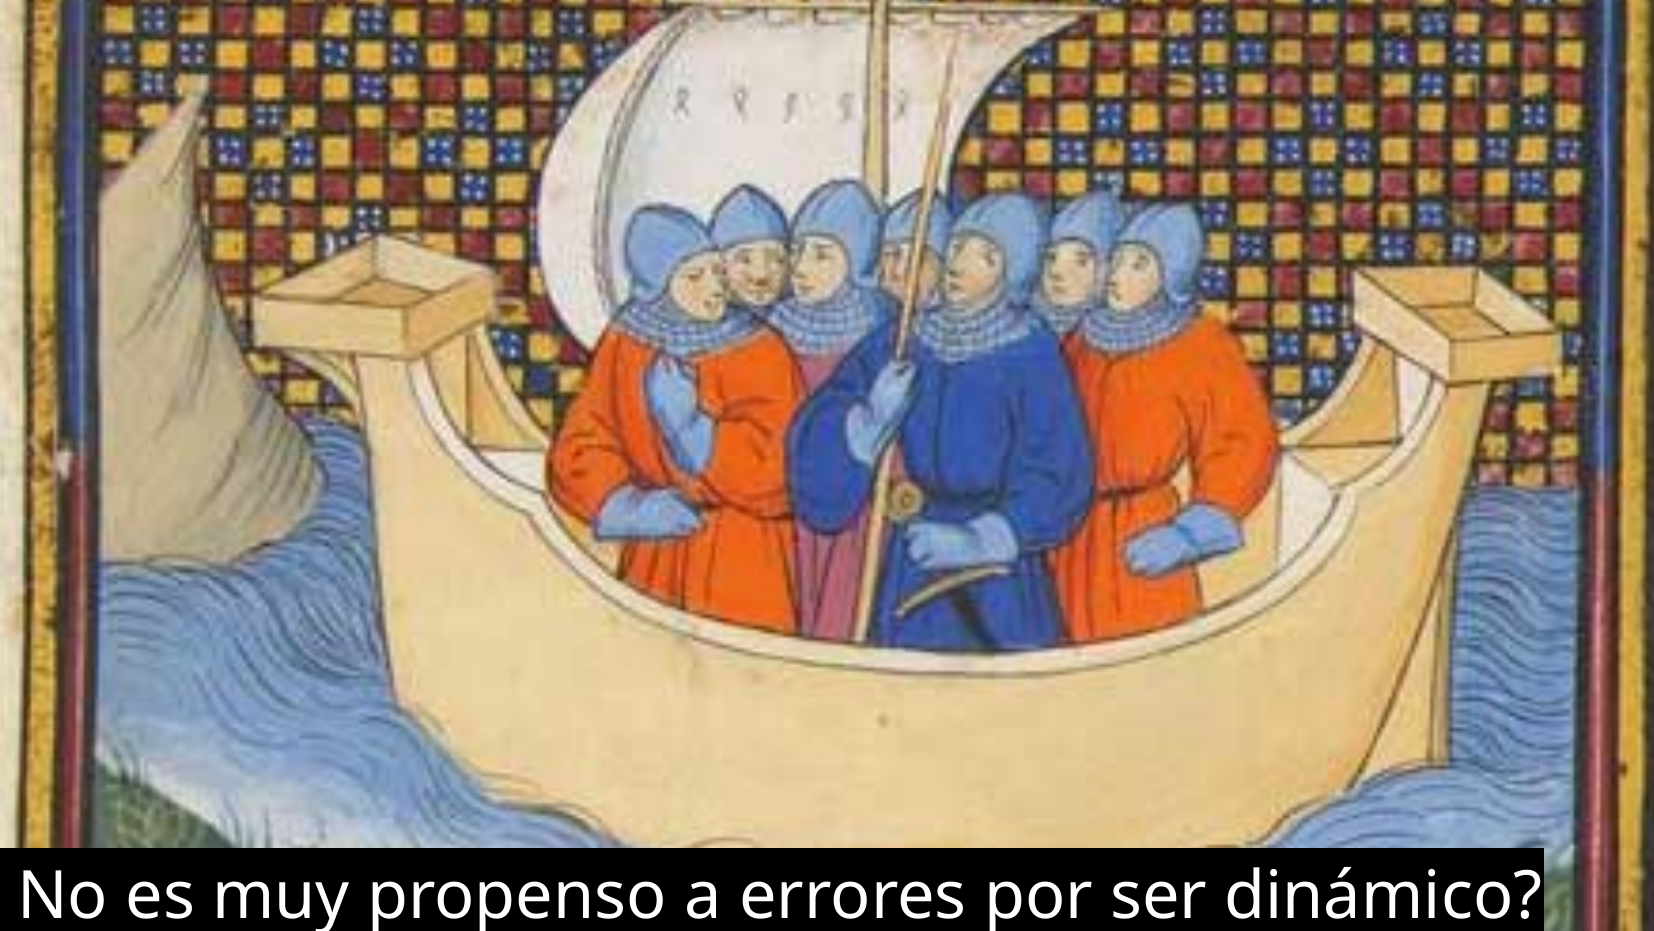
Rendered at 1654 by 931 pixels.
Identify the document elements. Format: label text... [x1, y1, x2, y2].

picture [0, 0, 1654, 931]
text_box No es muy propenso a errores por ser dinámico? [0, 840, 1576, 931]
